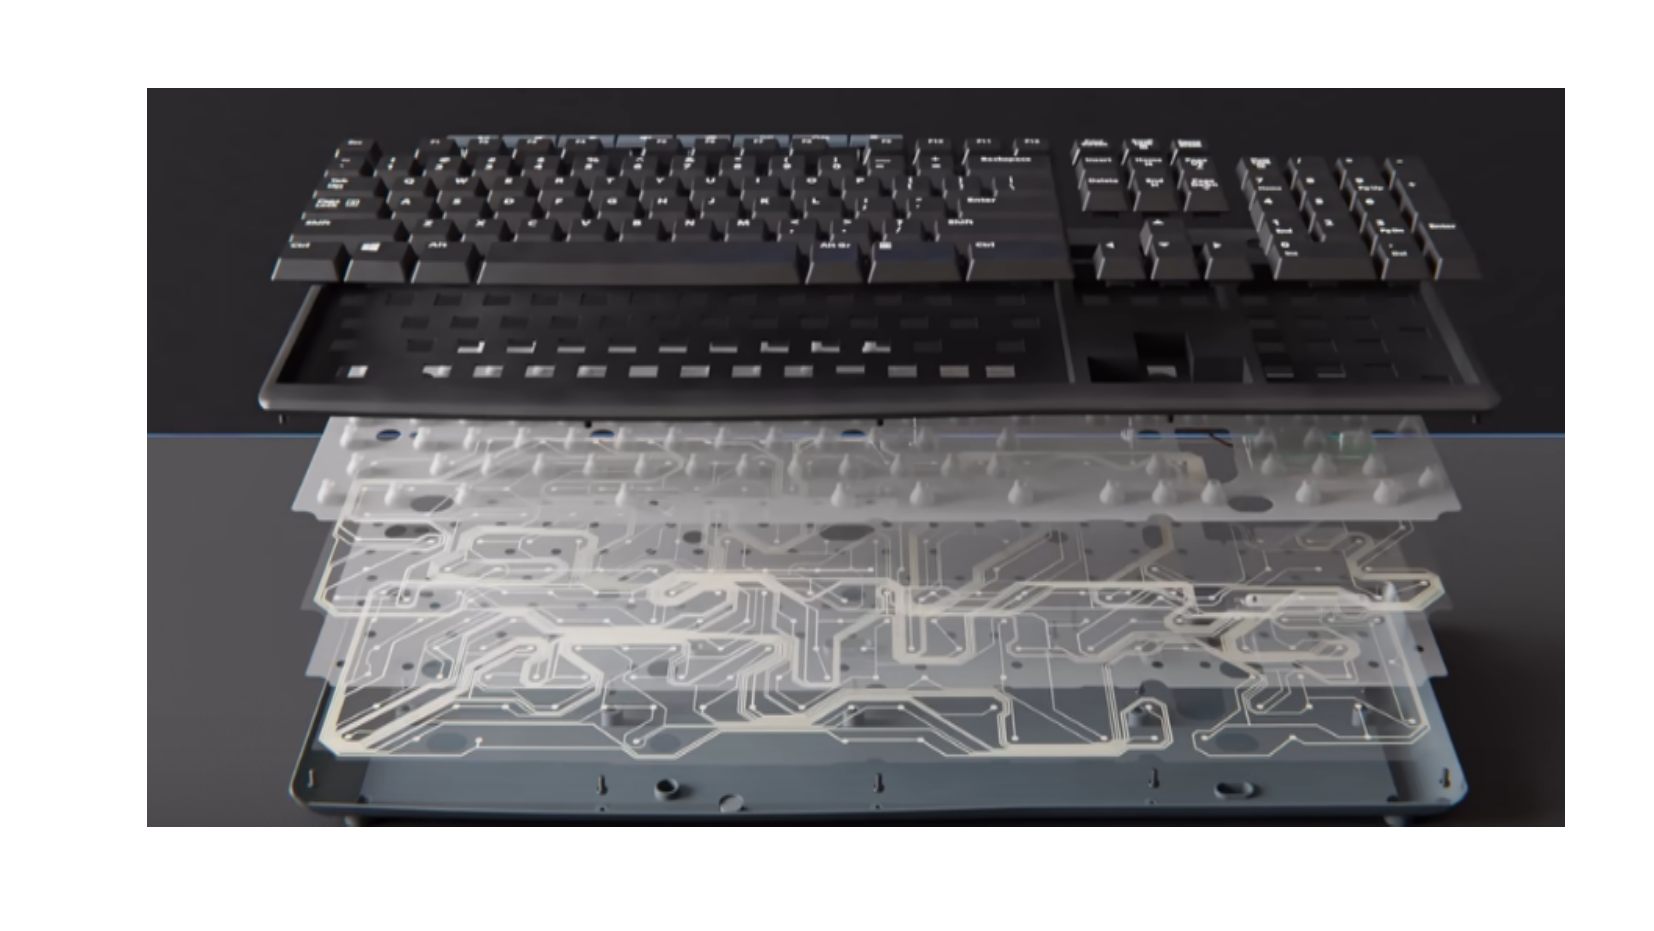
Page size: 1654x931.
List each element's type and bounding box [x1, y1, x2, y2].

picture [147, 88, 1565, 830]
